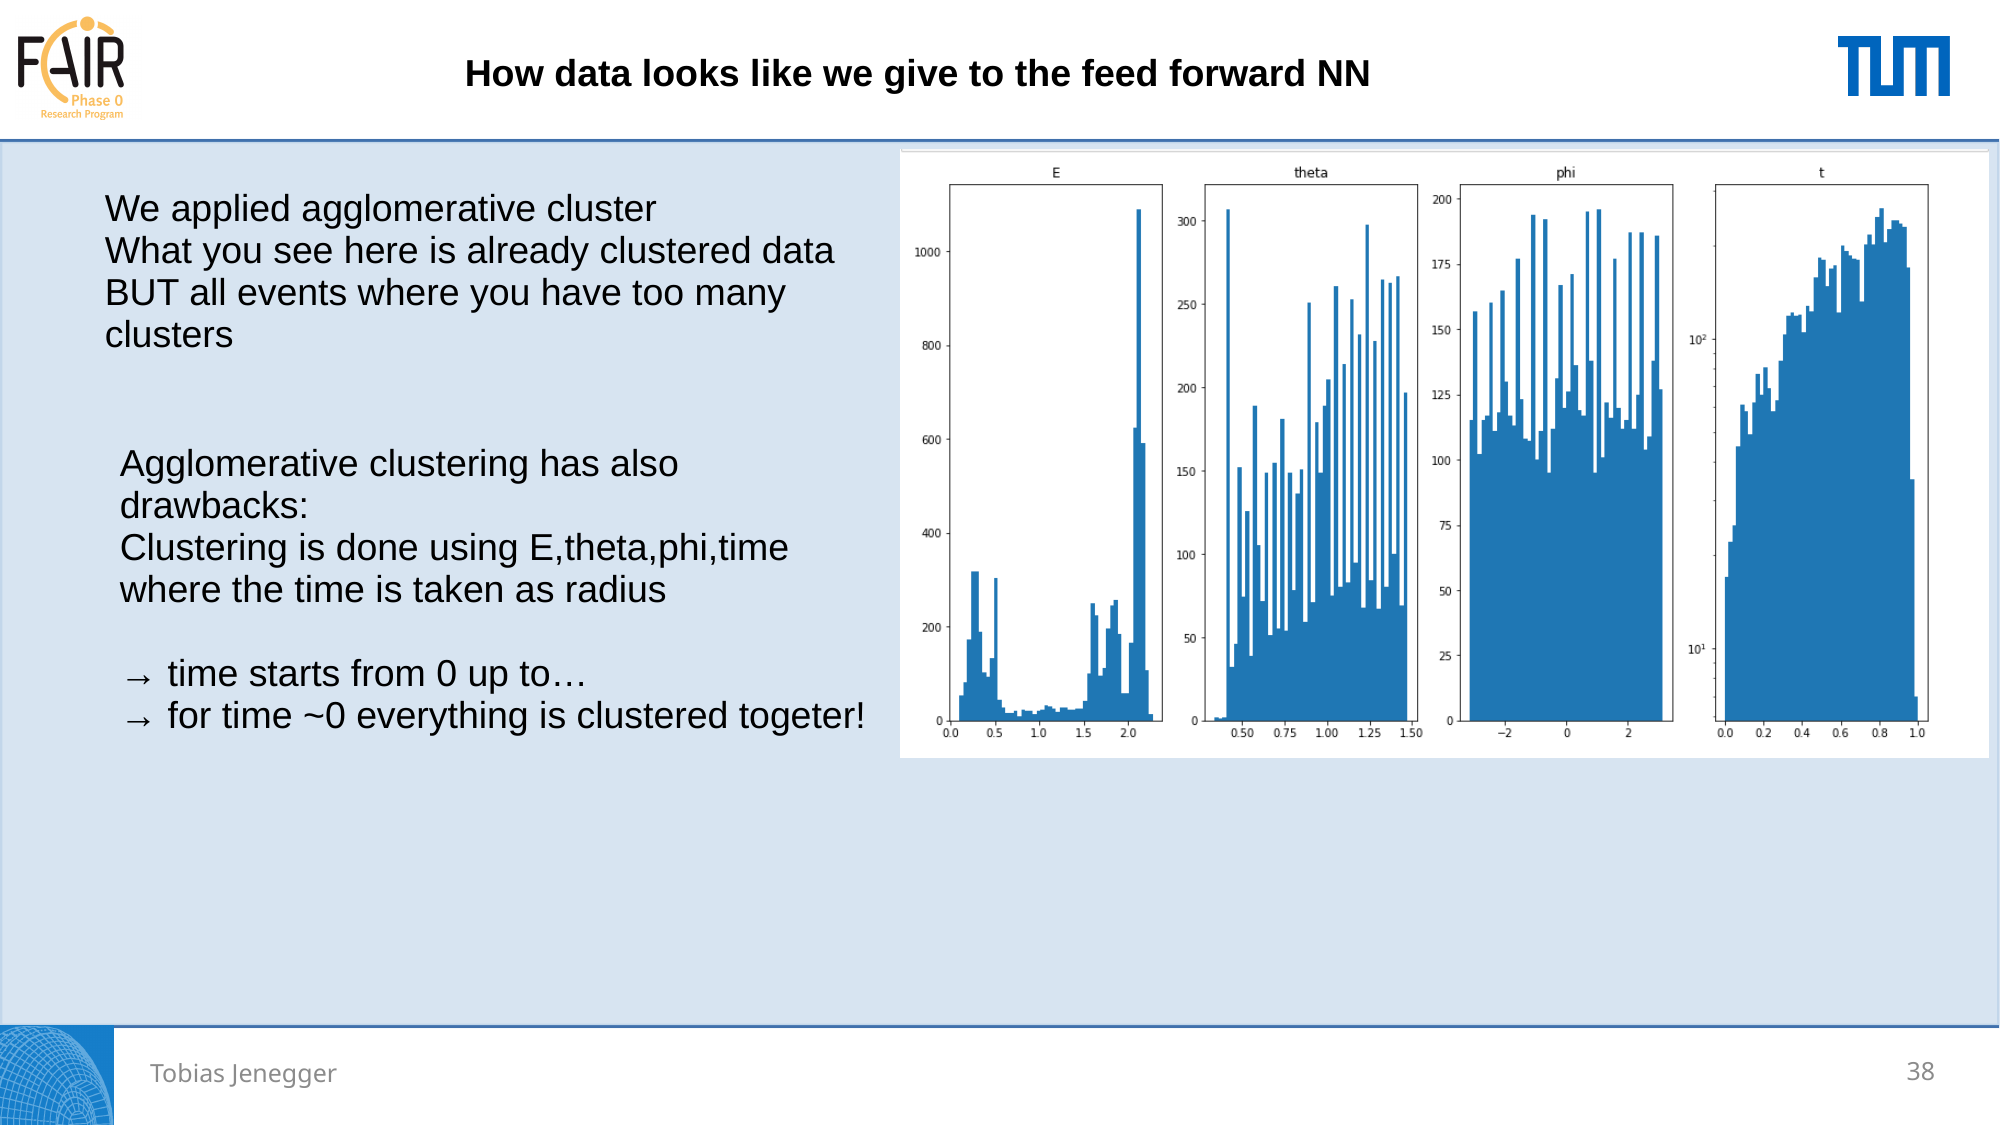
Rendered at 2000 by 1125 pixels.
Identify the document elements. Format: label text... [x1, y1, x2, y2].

picture [0, 1025, 114, 1125]
text_box How data looks like we give to the feed forward NN [450, 45, 1846, 102]
picture [1838, 36, 1950, 96]
text_box We applied agglomerative cluster What you see here is already clustered data BUT all events where you have too many clusters [90, 179, 871, 363]
picture [900, 149, 1989, 758]
picture [15, 15, 142, 120]
text_box Agglomerative clustering has also drawbacks: Clustering is done using E,theta,phi,time where the time is taken as radius → time starts from 0 up to… → for time ~0 everything is clustered togeter! [105, 435, 886, 744]
